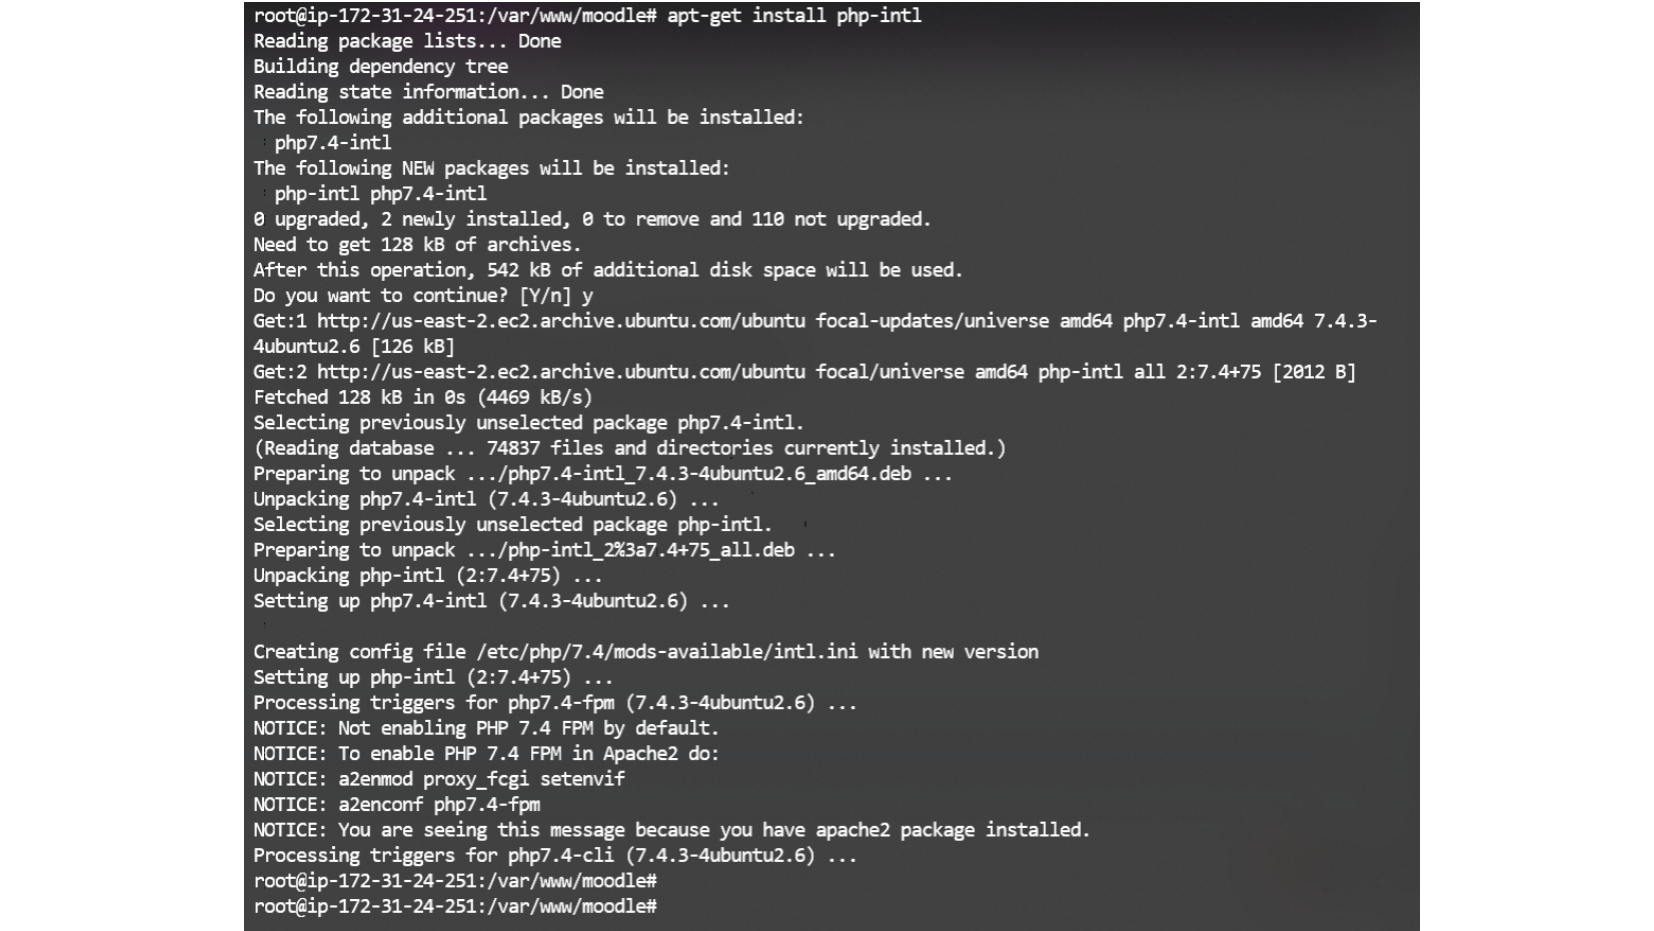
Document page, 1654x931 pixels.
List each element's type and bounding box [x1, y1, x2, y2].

picture [244, 2, 1420, 931]
